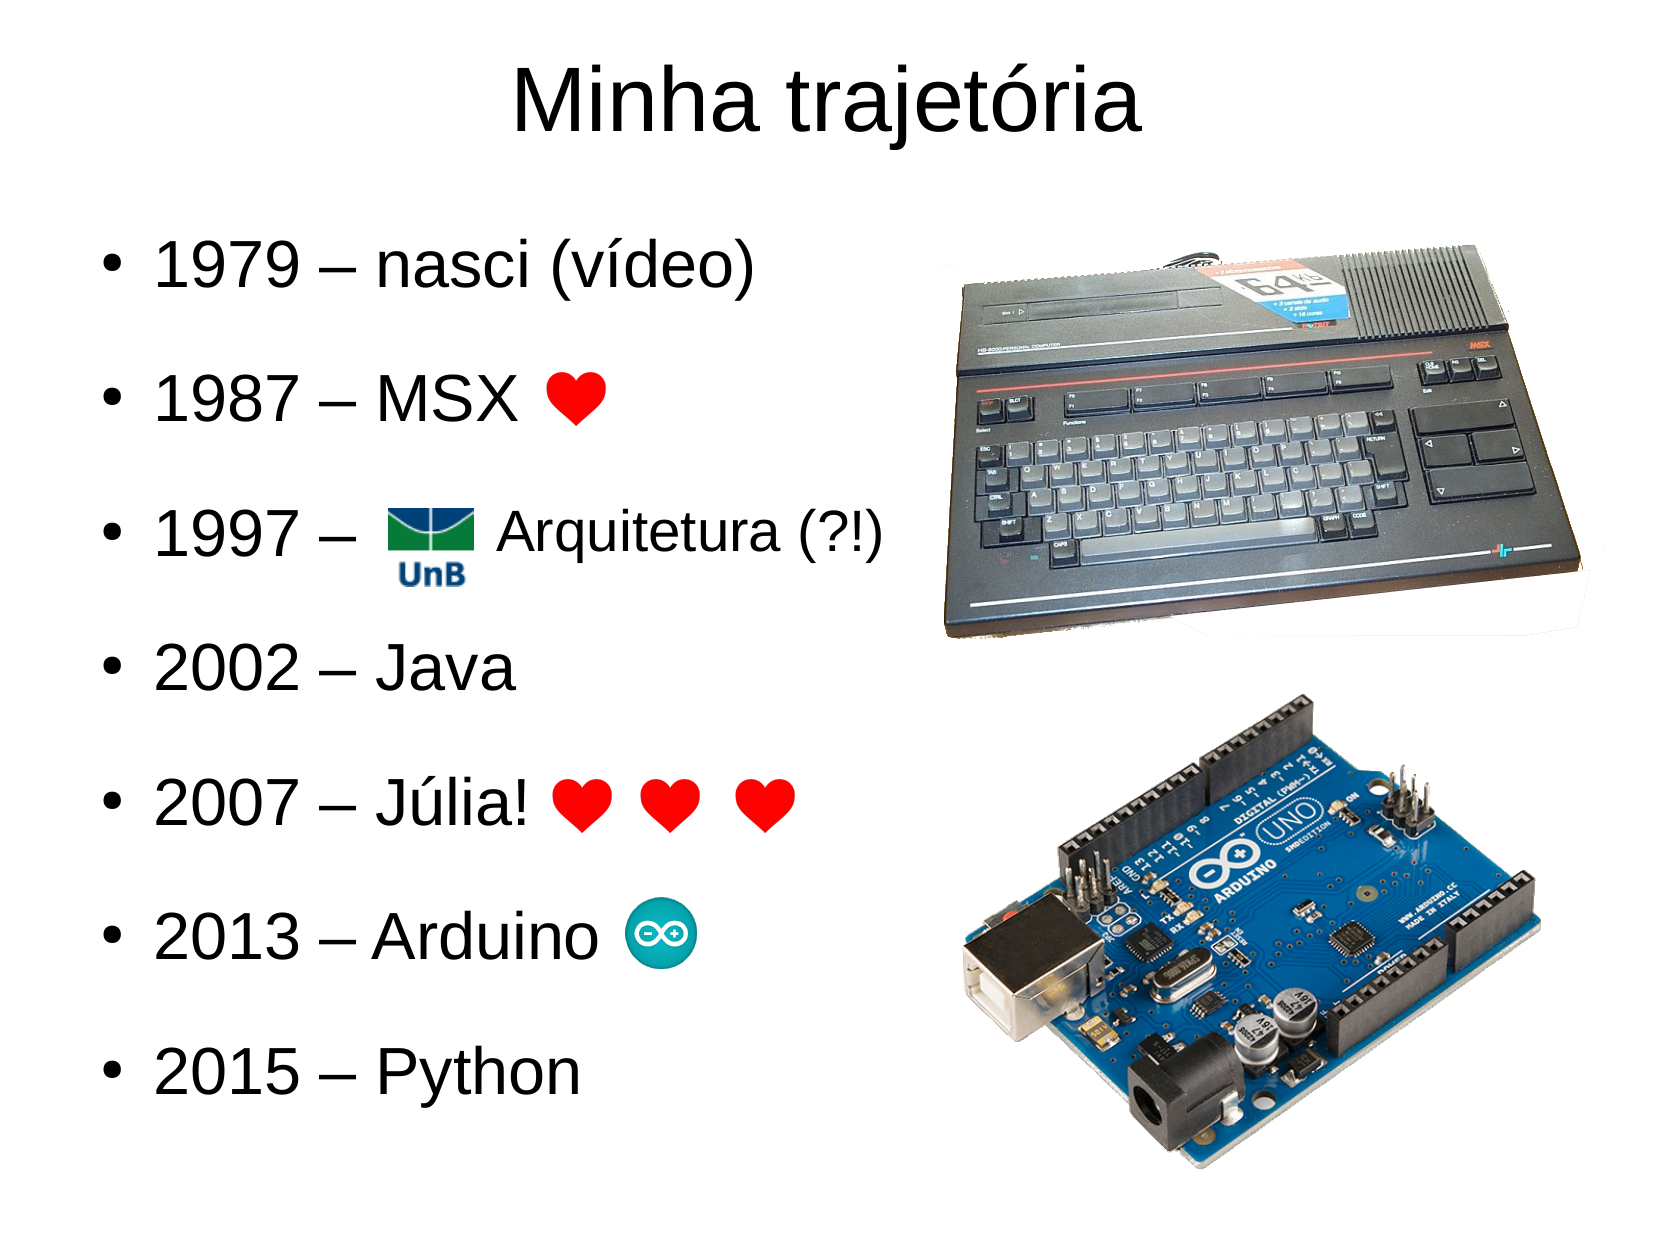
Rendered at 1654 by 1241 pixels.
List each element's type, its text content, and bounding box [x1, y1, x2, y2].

list 1979 – nasci (vídeo) 1987 – MSX 1997 – 2002 – Java 2007 – Júlia! 2013 – Arduino 2015 – Python [82, 226, 1217, 1152]
picture [962, 694, 1542, 1170]
picture [549, 773, 615, 839]
picture [543, 366, 609, 432]
title Minha trajetória [82, 0, 1571, 204]
picture [388, 508, 474, 587]
picture [625, 897, 697, 969]
picture [938, 242, 1615, 689]
text_box Arquitetura (?!) [481, 491, 988, 587]
picture [637, 773, 703, 839]
picture [732, 773, 798, 839]
